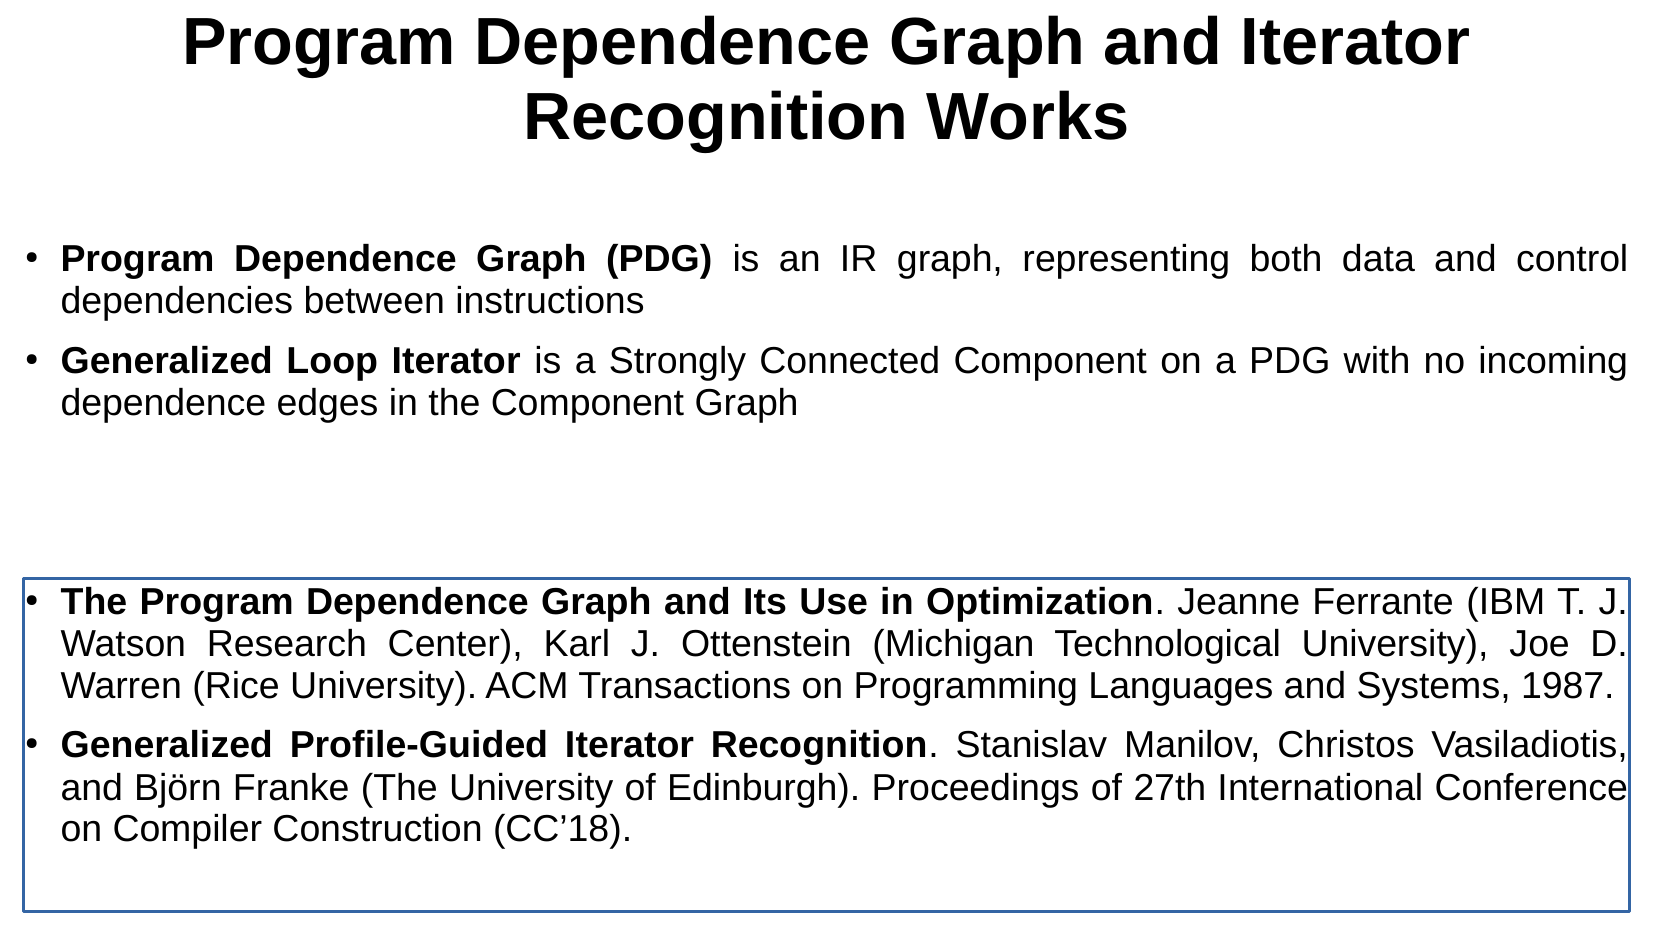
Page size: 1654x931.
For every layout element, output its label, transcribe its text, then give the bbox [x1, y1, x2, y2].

text_box Program Dependence Graph (PDG) is an IR graph, representing both data and control dependencies between instructions Generalized Loop Iterator is a Strongly Connected Component on a PDG with no incoming dependence edges in the Component Graph [23, 236, 1630, 505]
title Program Dependence Graph and Iterator Recognition Works [0, 3, 1654, 154]
subtitle The Program Dependence Graph and Its Use in Optimization. Jeanne Ferrante (IBM T. J. Watson Research Center), Karl J. Ottenstein (Michigan Technological University), Joe D. Warren (Rice University). ACM Transactions on Programming Languages and Systems, 1987. Generalized Profile-Guided Iterator Recognition. Stanislav Manilov, Christos Vasiladiotis, and Björn Franke (The University of Edinburgh). Proceedings of 27th International Conference on Compiler Construction (CC’18). [23, 578, 1630, 912]
